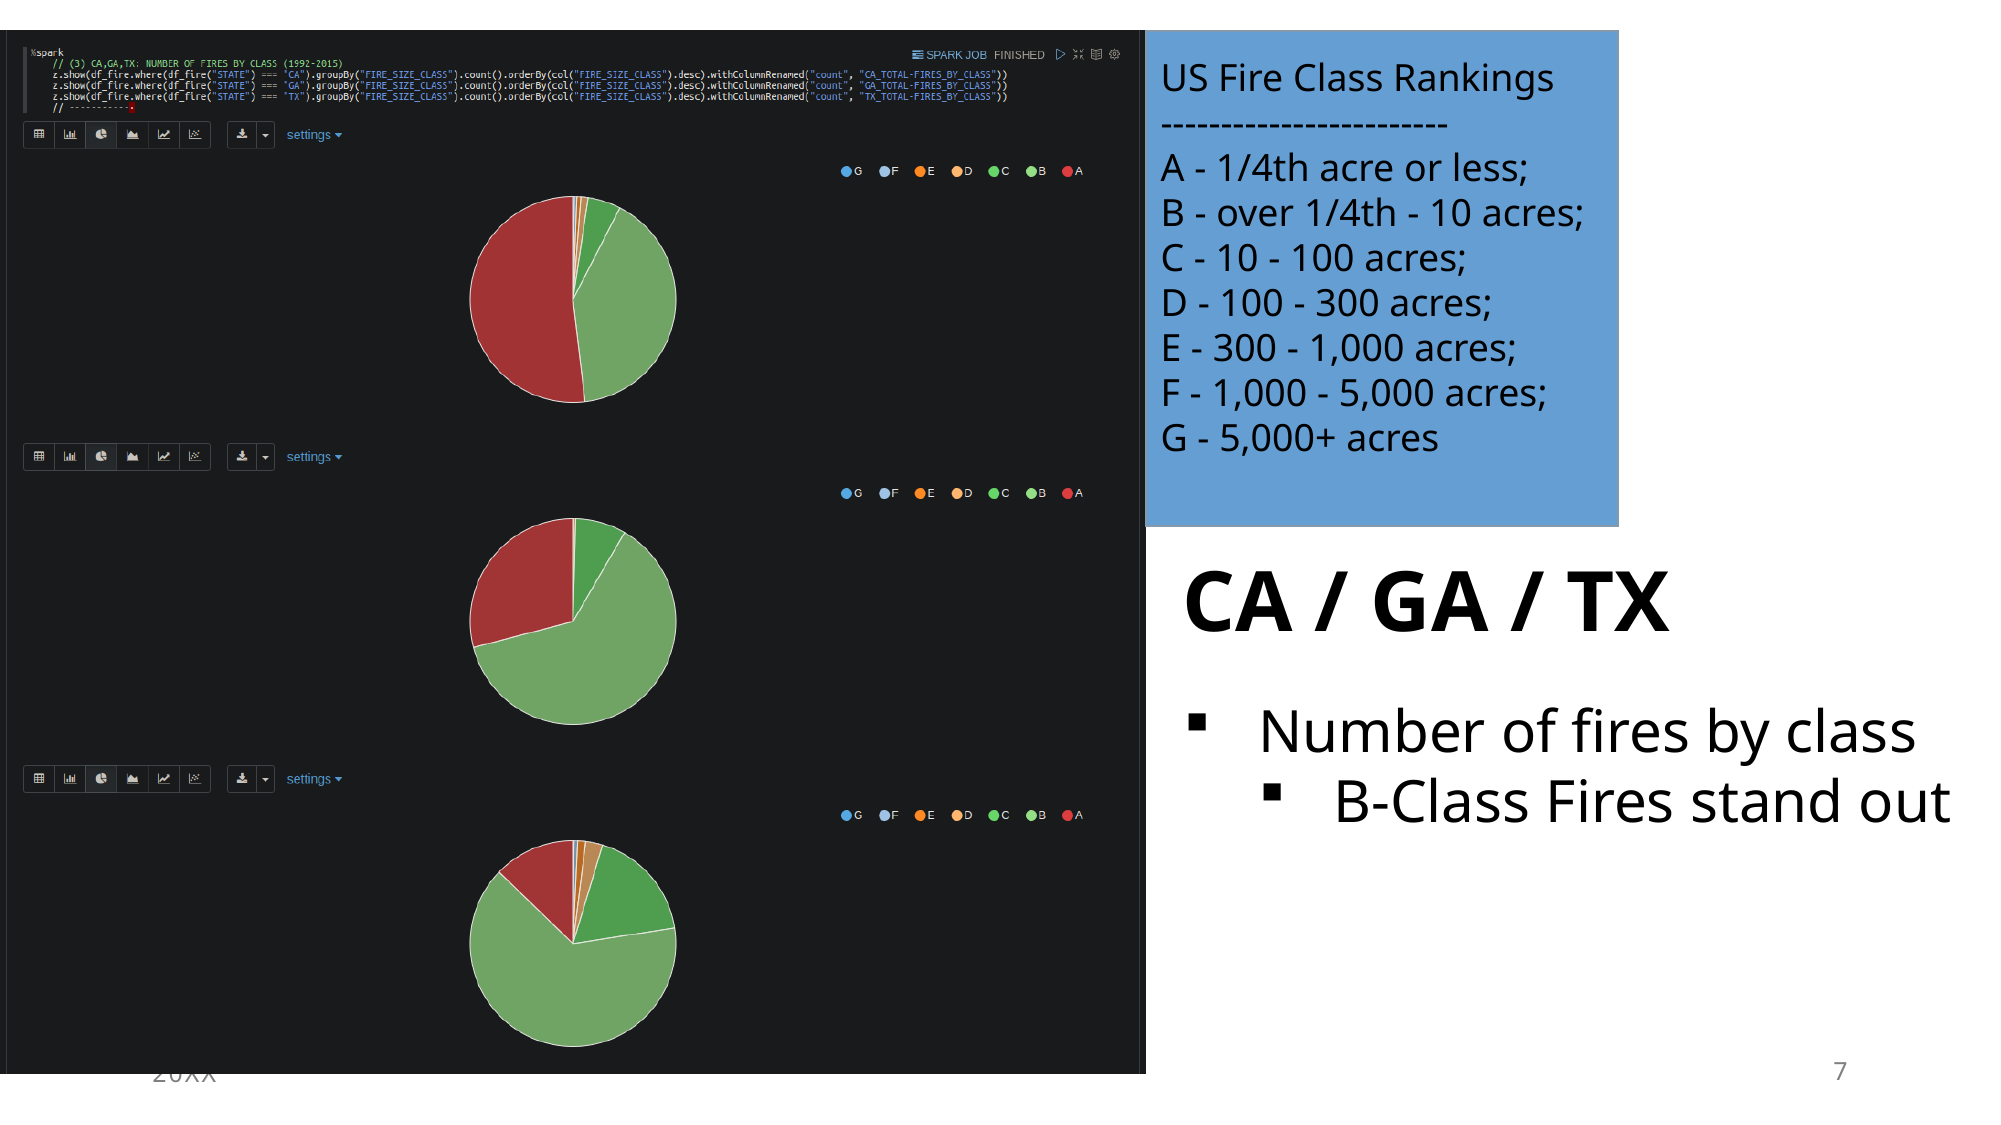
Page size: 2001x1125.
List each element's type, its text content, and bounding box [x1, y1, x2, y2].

picture [0, 30, 1146, 1074]
slide_number 20 [1412, 1042, 1863, 1103]
text_box Number of fires by class B-Class Fires stand out [1169, 687, 2000, 912]
slide_number 20XX [137, 1074, 588, 1103]
text_box US Fire Class Rankings ------------------------ A - 1/4th acre or less; B - over 1/4th - 10 acres; C - 10 - 100 acres; D - 100 - 300 acres; E - 300 - 1,000 acres; F - 1,000 - 5,000 acres; G - 5,000+ acres [1145, 31, 1618, 527]
text_box CA / GA / TX [1146, 540, 2000, 656]
